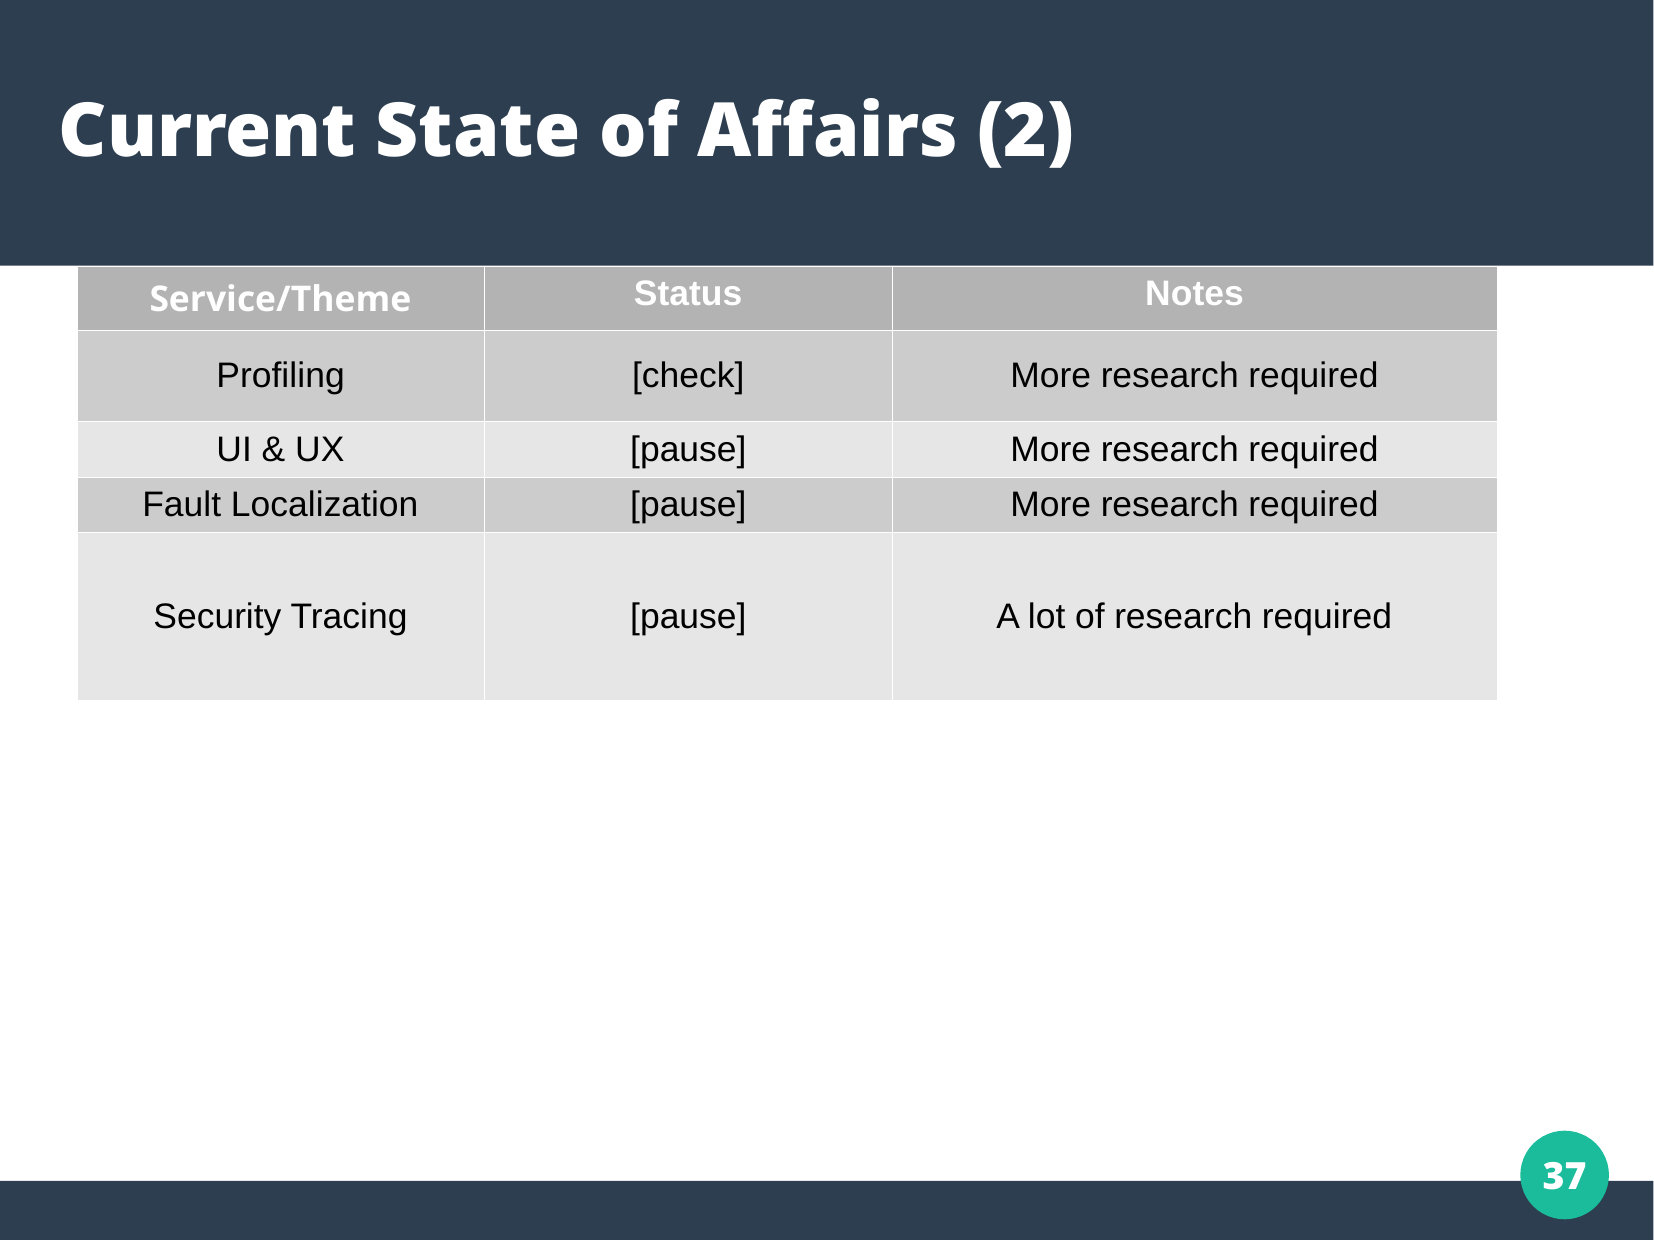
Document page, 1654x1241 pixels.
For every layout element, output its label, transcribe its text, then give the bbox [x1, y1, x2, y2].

table_cell More research required [893, 331, 1497, 421]
table_cell More research required [893, 422, 1497, 477]
table_cell [check] [485, 331, 892, 421]
table_header Notes [893, 267, 1497, 330]
table_cell UI & UX [78, 422, 484, 477]
table_cell Fault Localization [78, 478, 484, 532]
table_cell [pause] [485, 533, 892, 700]
table_header Status [485, 267, 892, 330]
table_header Service/Theme [78, 267, 484, 330]
table_cell A lot of research required [893, 533, 1497, 700]
table_cell More research required [893, 478, 1497, 532]
table_cell [pause] [485, 422, 892, 477]
table_cell Security Tracing [78, 533, 484, 700]
table_cell [pause] [485, 478, 892, 532]
title Current State of Affairs (2) [58, 49, 1595, 207]
table_cell Profiling [78, 331, 484, 421]
